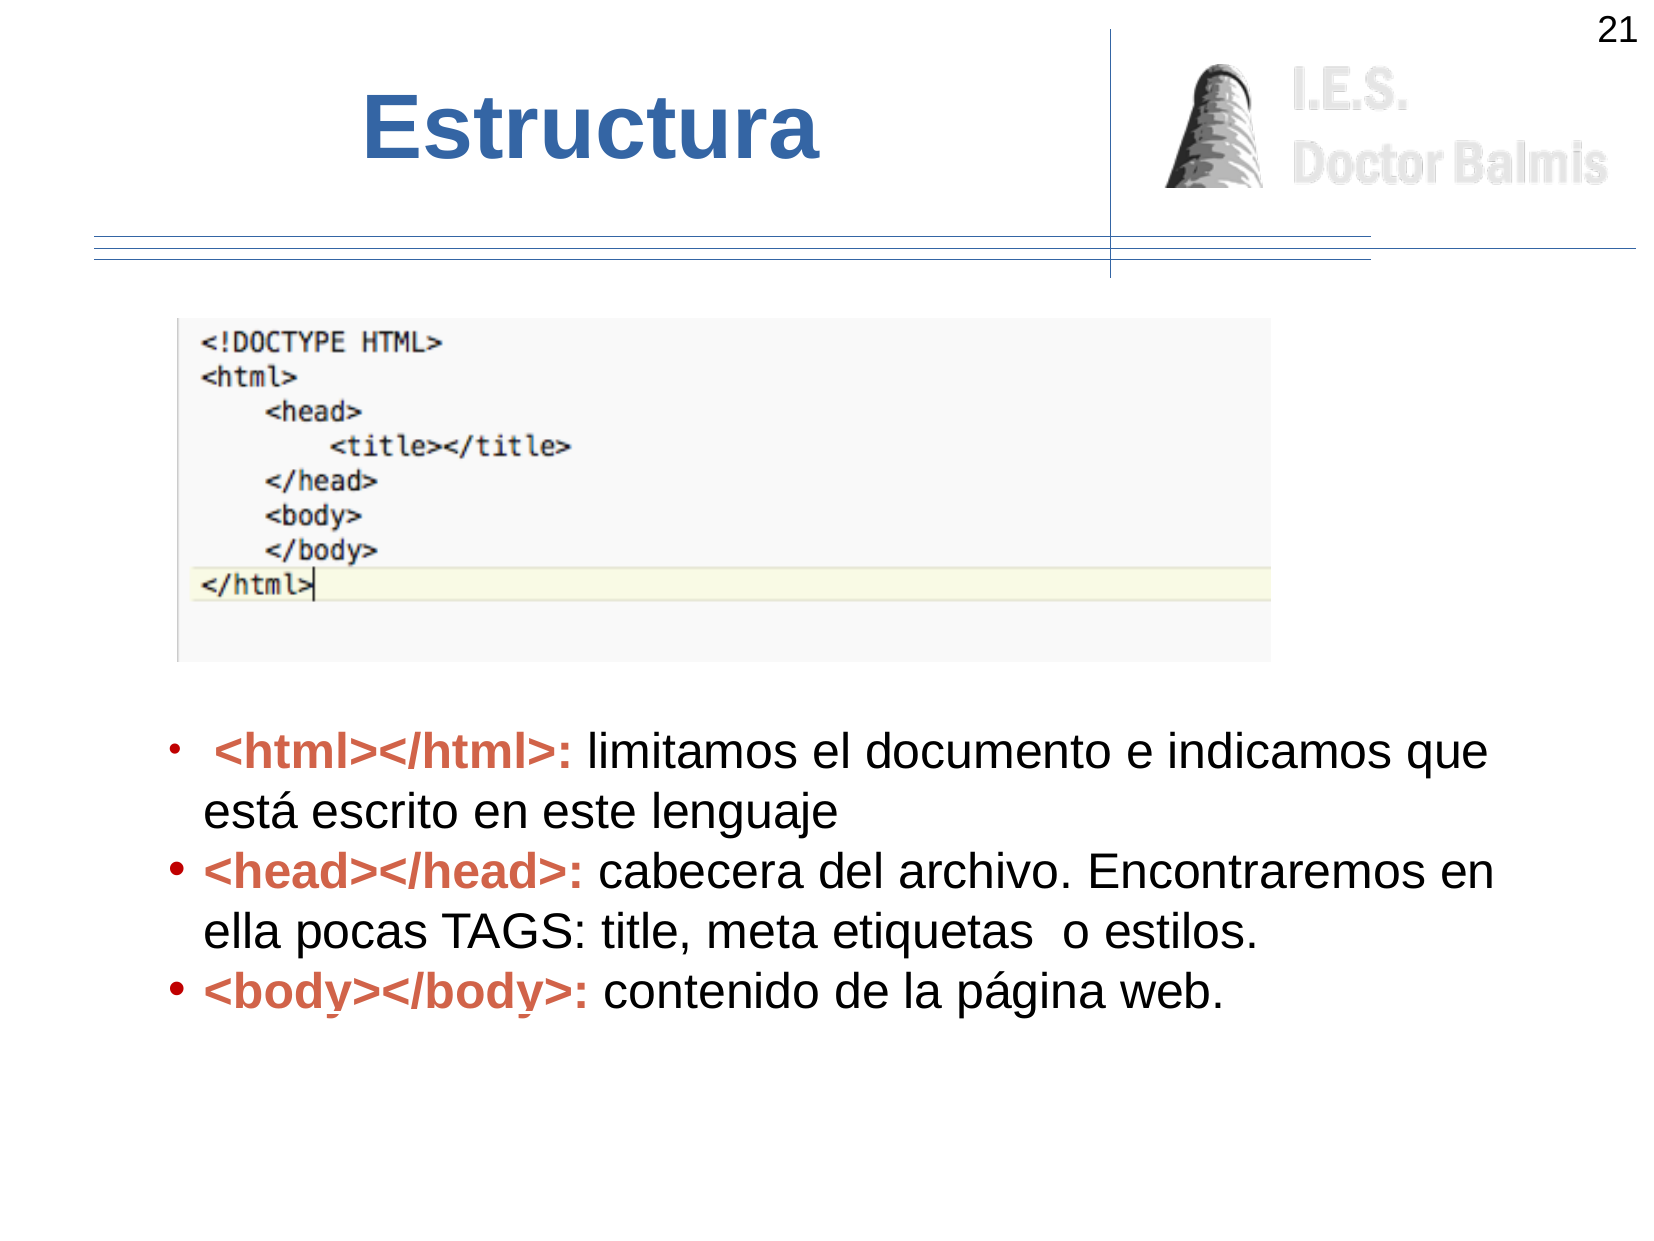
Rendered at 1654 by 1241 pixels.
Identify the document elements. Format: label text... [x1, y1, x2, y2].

picture [177, 318, 1271, 662]
picture [1133, 64, 1619, 188]
text_box <html></html>: limitamos el documento e indicamos que está escrito en este lenguaje <head></head>: cabecera del archivo. Encontraremos en ella pocas TAGS: title, meta etiquetas o estilos. <body></body>: contenido de la página web. [153, 711, 1548, 1146]
title Estructura [118, 23, 1063, 231]
